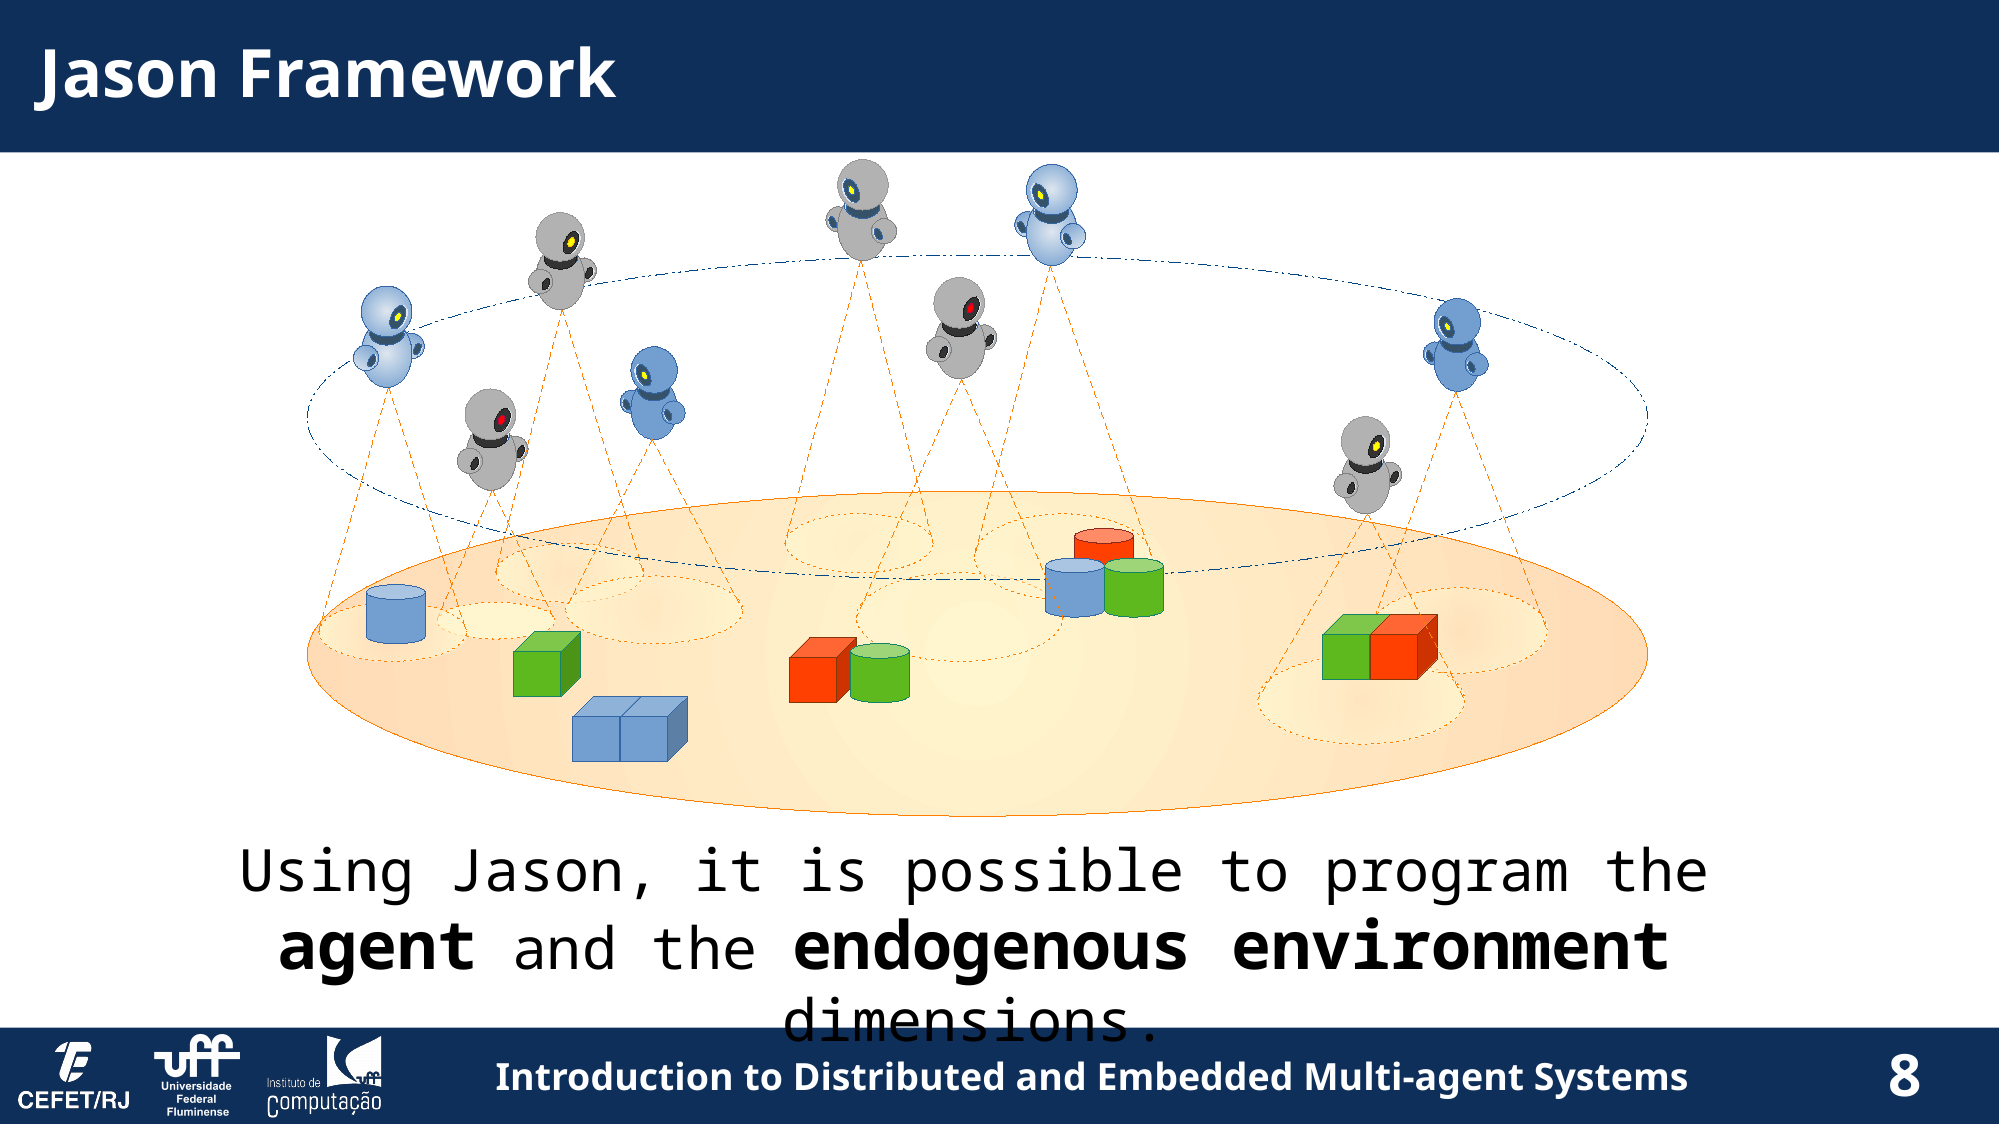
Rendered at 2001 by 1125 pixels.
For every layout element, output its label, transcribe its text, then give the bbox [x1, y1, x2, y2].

text_box [825, 159, 897, 261]
picture [153, 1033, 241, 1121]
text_box [353, 286, 425, 388]
text_box Using Jason, it is possible to program the agent and the endogenous environment dimensions. [177, 825, 1772, 1061]
text_box [307, 491, 1648, 817]
text_box Jason Framework [25, 23, 1999, 119]
picture [18, 1021, 129, 1125]
text_box [1333, 416, 1402, 514]
text_box [457, 388, 529, 491]
text_box [1014, 164, 1086, 266]
text_box [528, 212, 597, 310]
text_box [620, 346, 686, 440]
text_box [926, 277, 997, 379]
picture [265, 1061, 383, 1118]
text_box [1423, 298, 1489, 392]
